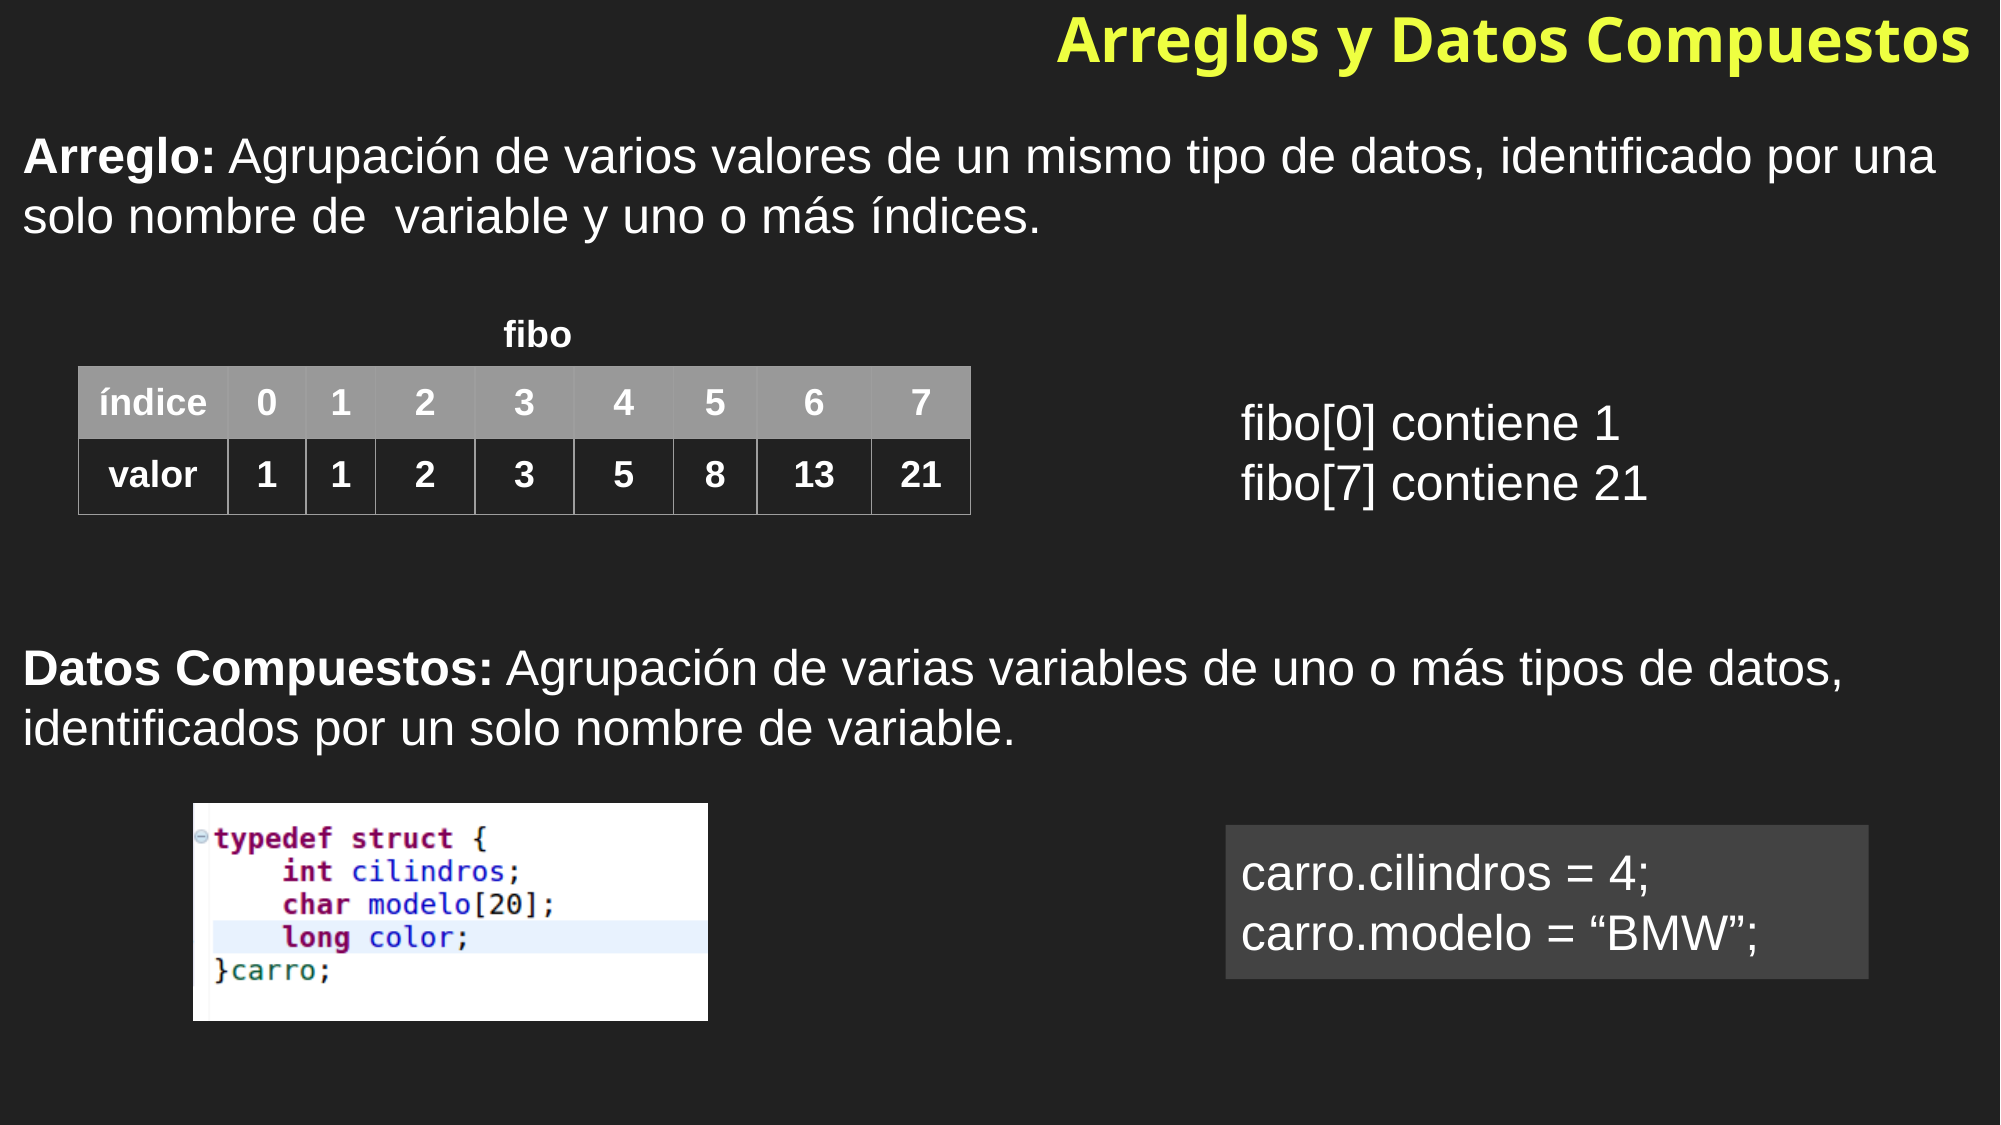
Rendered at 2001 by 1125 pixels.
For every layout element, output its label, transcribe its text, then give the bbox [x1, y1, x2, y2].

text_box fibo [488, 295, 617, 408]
table_cell 5 [575, 439, 673, 514]
table_cell 2 [376, 439, 474, 514]
table_cell 1 [229, 439, 305, 514]
table_header 2 [376, 367, 474, 438]
table_header 5 [674, 367, 756, 438]
table_cell 3 [476, 439, 573, 514]
table_cell 1 [307, 439, 375, 514]
table_header 4 [575, 367, 673, 438]
table_cell 21 [872, 439, 970, 514]
title Datos Compuestos: Agrupación de varias variables de uno o más tipos de datos, identificados por un solo nombre de variable. [22, 644, 1985, 748]
table_header índice [79, 367, 227, 438]
table_cell 8 [674, 439, 756, 514]
table_header 4 [618, 396, 625, 406]
text_box fibo[0] contiene 1 fibo[7] contiene 21 [1225, 375, 1772, 480]
title Arreglos y Datos Compuestos [438, 19, 1989, 132]
title Arreglo: Agrupación de varios valores de un mismo tipo de datos, identificado por una solo nombre de variable y uno o más índices. [22, 131, 1985, 235]
text_box carro.cilindros = 4; carro.modelo = “BMW”; [1225, 824, 1869, 980]
table_header 3 [476, 367, 573, 438]
table_header 1 [307, 367, 375, 438]
table_cell valor [79, 439, 227, 514]
table_header 0 [229, 367, 305, 438]
table_header 6 [758, 367, 871, 438]
table_cell 13 [758, 439, 871, 514]
table_header 7 [872, 367, 970, 438]
picture [193, 803, 708, 1021]
